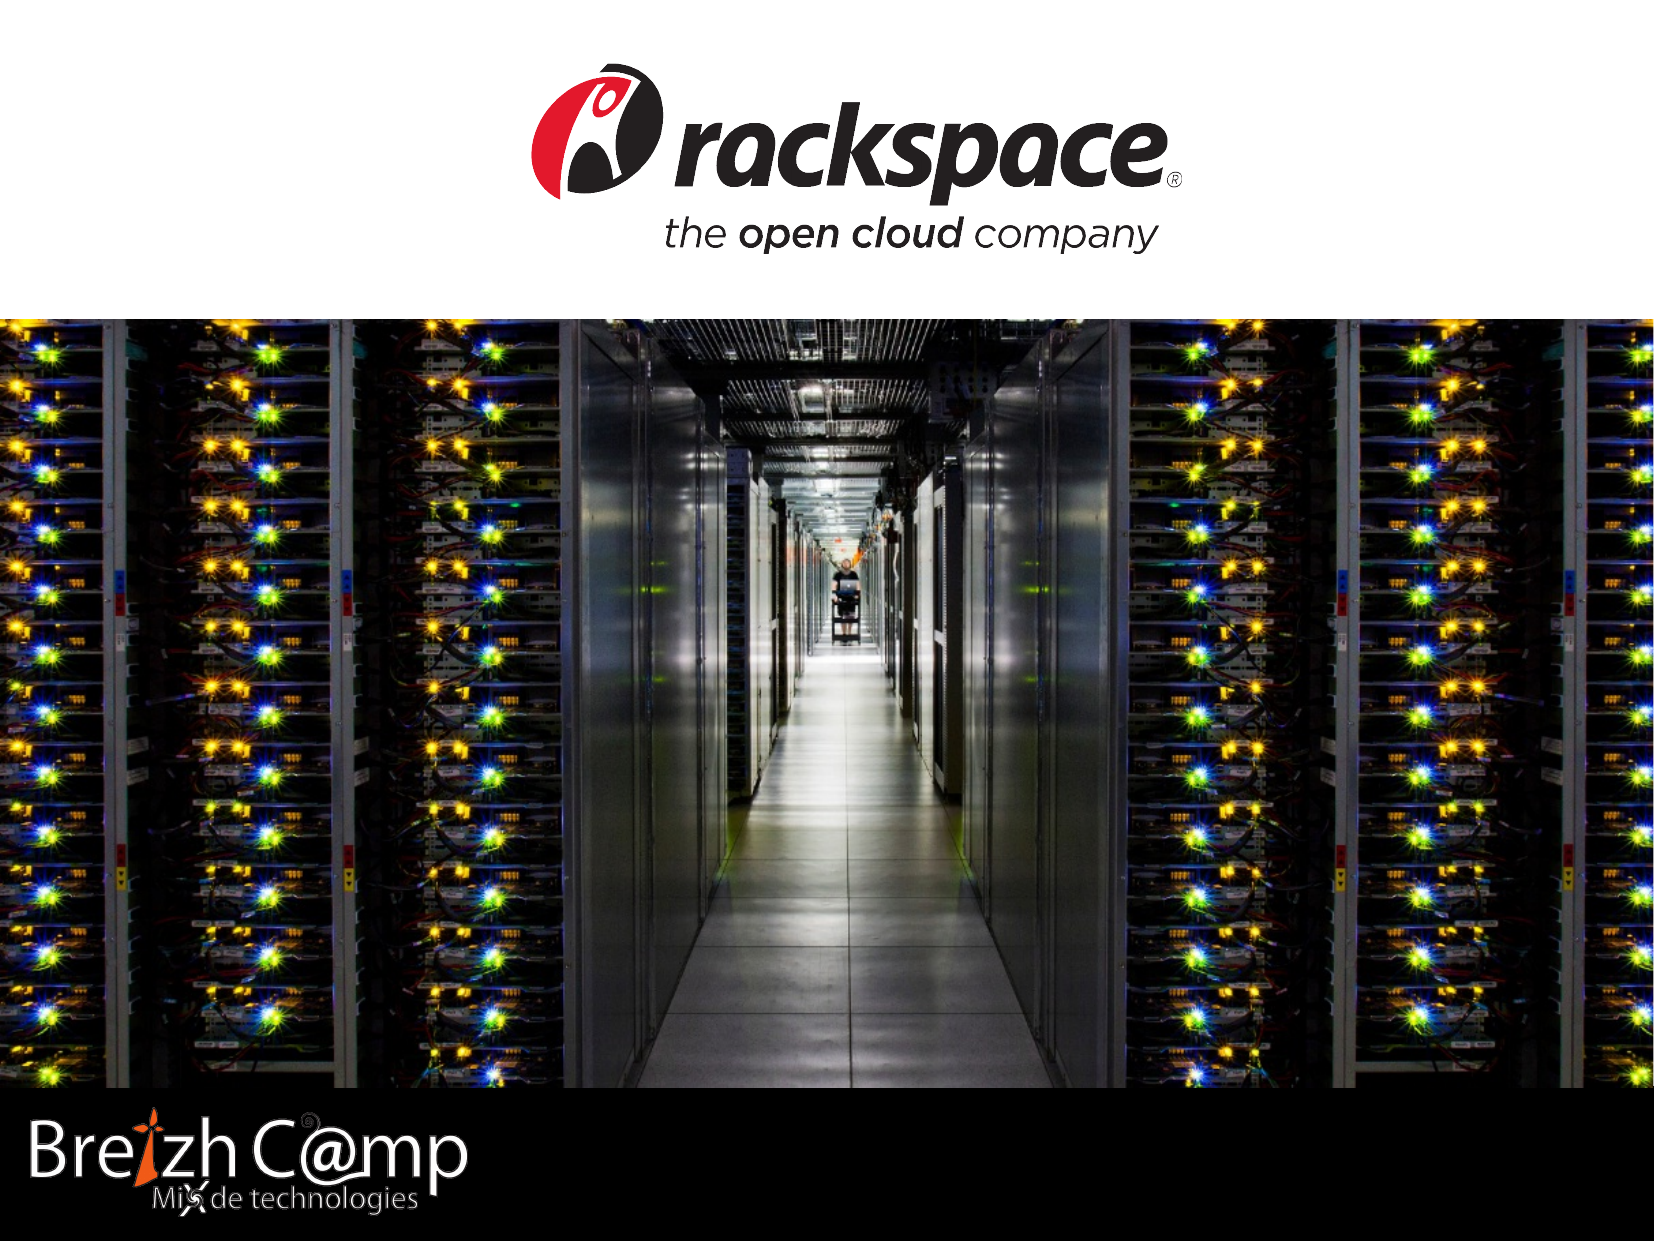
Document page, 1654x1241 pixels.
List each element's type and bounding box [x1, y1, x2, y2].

picture [30, 1107, 468, 1217]
picture [531, 63, 1182, 254]
picture [0, 319, 1654, 1088]
